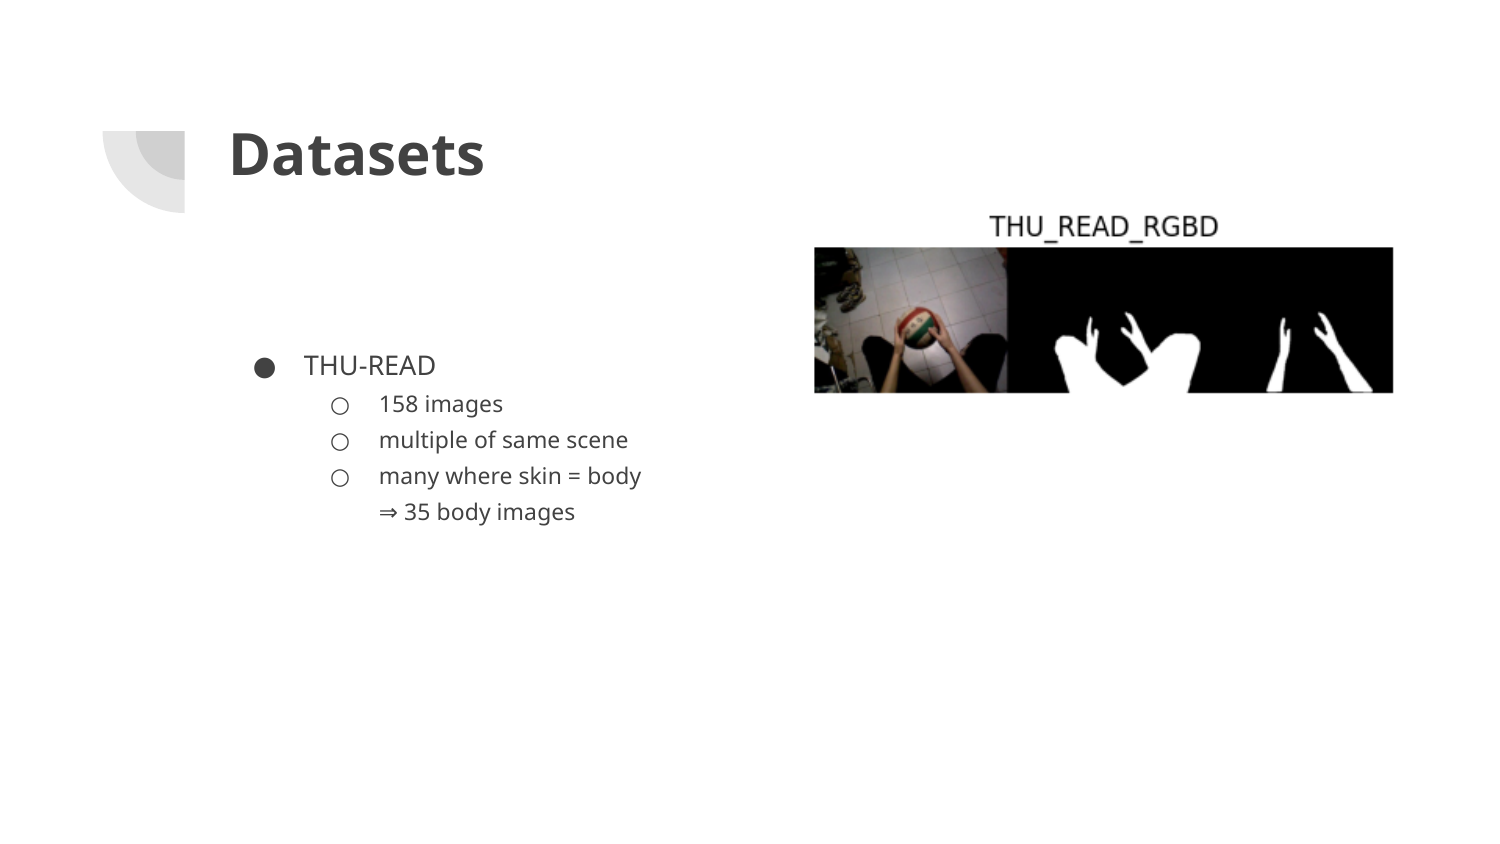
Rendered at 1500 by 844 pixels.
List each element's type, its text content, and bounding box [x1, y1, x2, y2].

list THU-READ 158 images multiple of same scene many where skin = body ⇒ 35 body images [213, 326, 1368, 744]
picture [799, 199, 1409, 409]
title Datasets [213, 98, 1368, 263]
